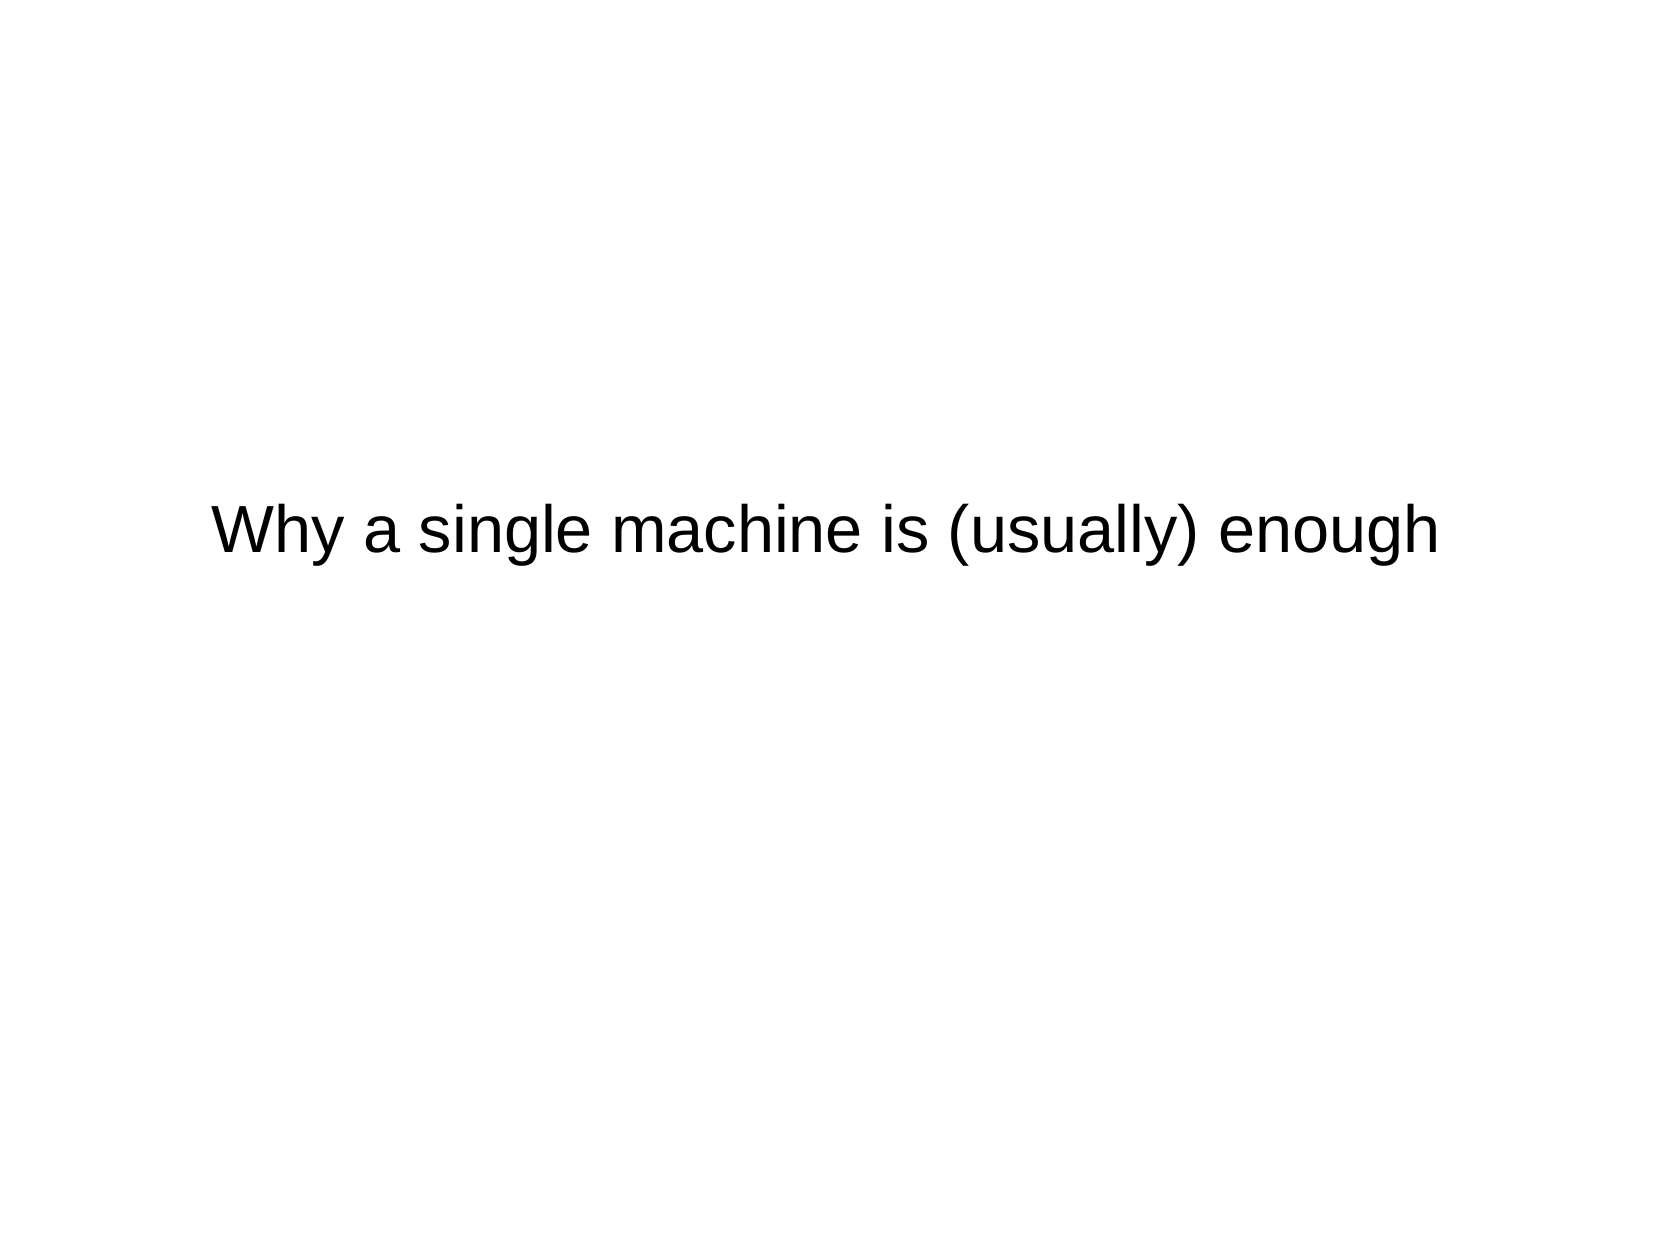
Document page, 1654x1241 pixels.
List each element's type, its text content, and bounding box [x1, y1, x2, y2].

subtitle Why a single machine is (usually) enough [82, 49, 1571, 1010]
